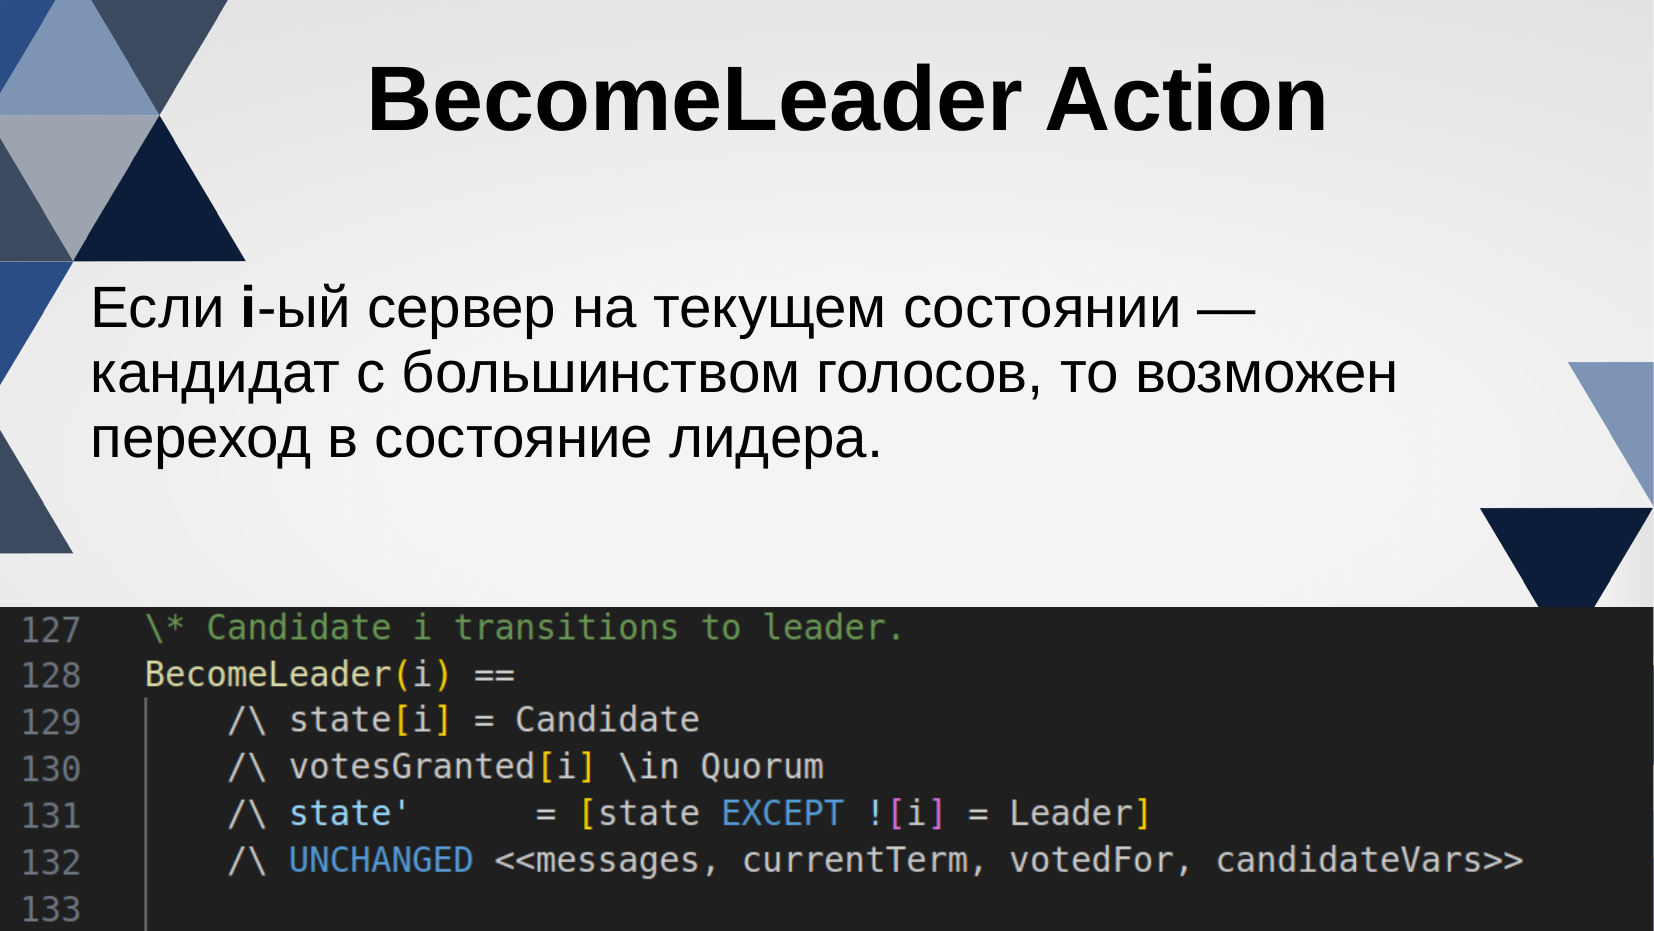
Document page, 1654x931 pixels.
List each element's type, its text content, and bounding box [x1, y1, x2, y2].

text_box BecomeLeader Action [351, 40, 1346, 158]
picture [0, 0, 1654, 931]
text_box Если i-ый сервер на текущем состоянии — кандидат с большинством голосов, то возможен переход в состояние лидера. [75, 267, 1481, 481]
